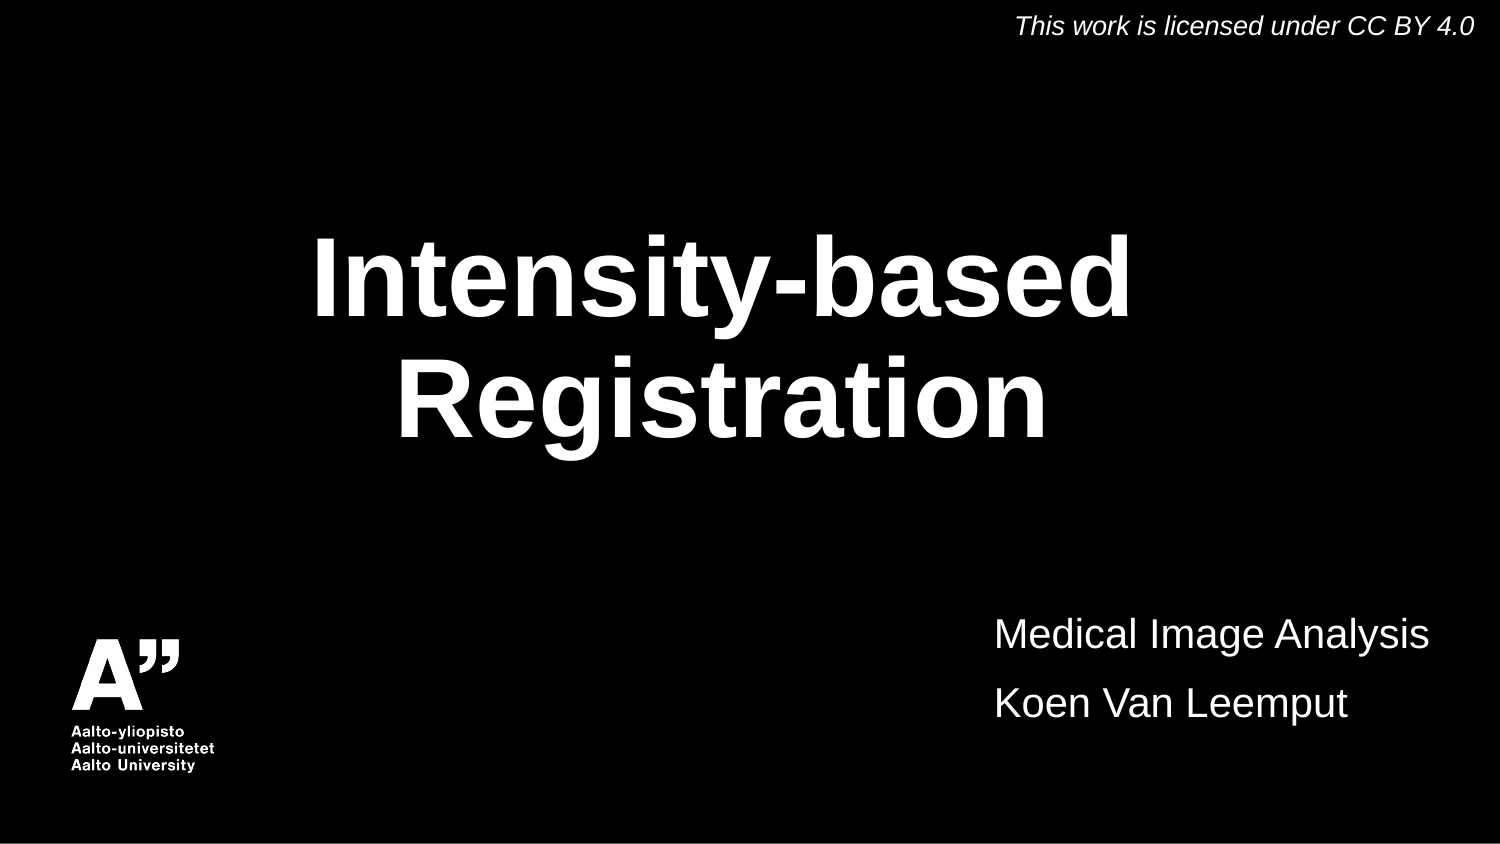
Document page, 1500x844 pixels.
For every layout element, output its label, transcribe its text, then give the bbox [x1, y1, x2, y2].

list This work is licensed under CC BY 4.0 [999, 0, 1500, 37]
list Medical Image Analysis [978, 604, 1469, 654]
list Intensity-based Registration [70, 360, 1375, 470]
list Koen Van Leemput [978, 673, 1443, 723]
picture [0, 568, 285, 844]
